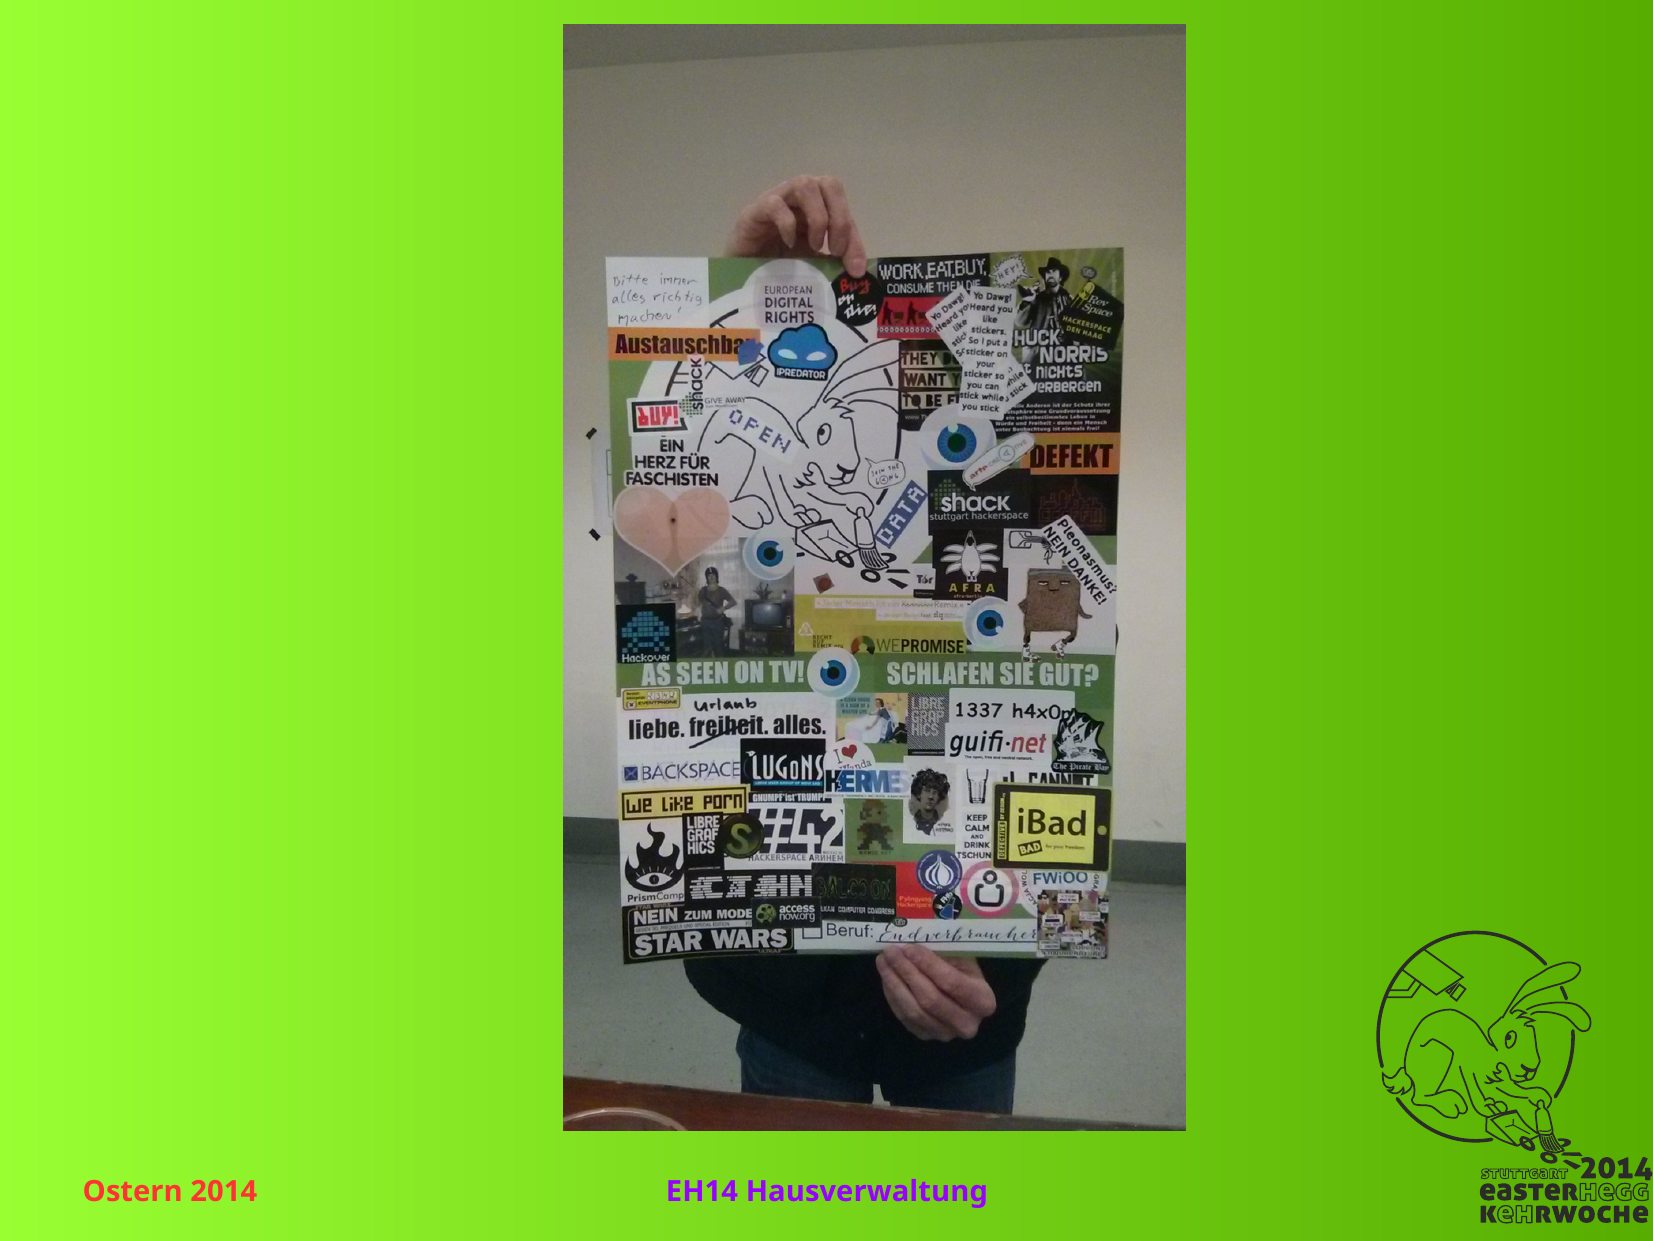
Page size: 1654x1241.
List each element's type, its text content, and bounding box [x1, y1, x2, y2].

title Party Stats [77, 0, 81, 1240]
picture [563, 24, 1186, 1131]
